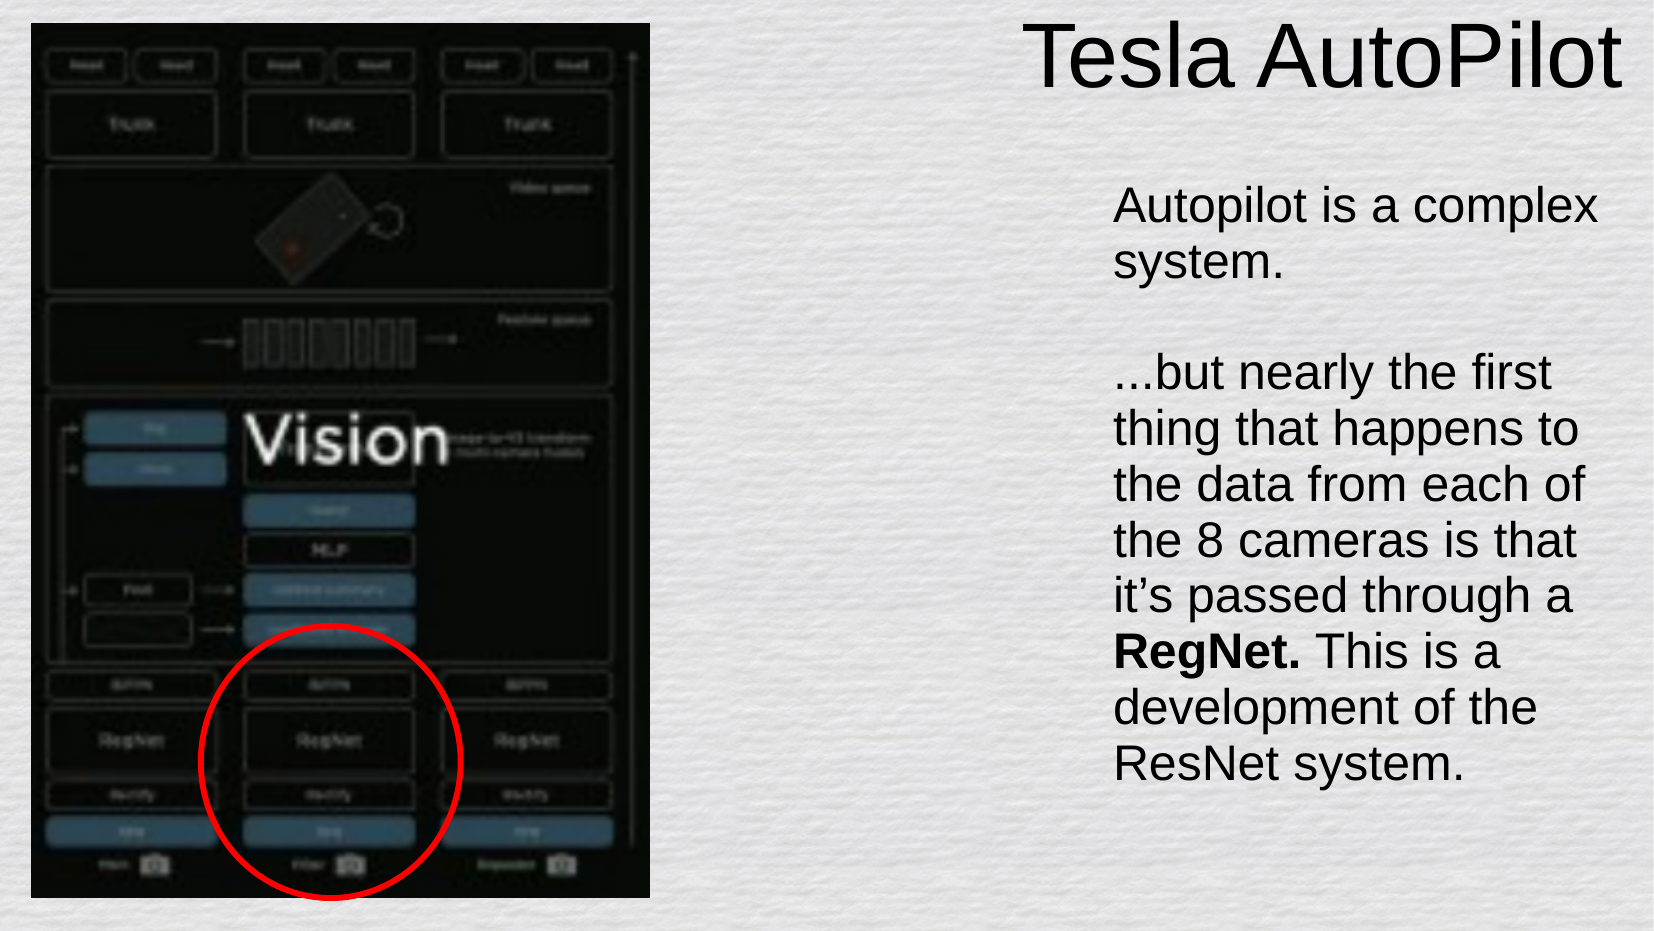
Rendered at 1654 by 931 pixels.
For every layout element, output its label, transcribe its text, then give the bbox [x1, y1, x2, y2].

text_box Autopilot is a complex system. ...but nearly the first thing that happens to the data from each of the 8 cameras is that it’s passed through a RegNet. This is a development of the ResNet system. [1062, 169, 1630, 910]
picture [0, 0, 1654, 931]
title Tesla AutoPilot [803, 0, 1654, 158]
